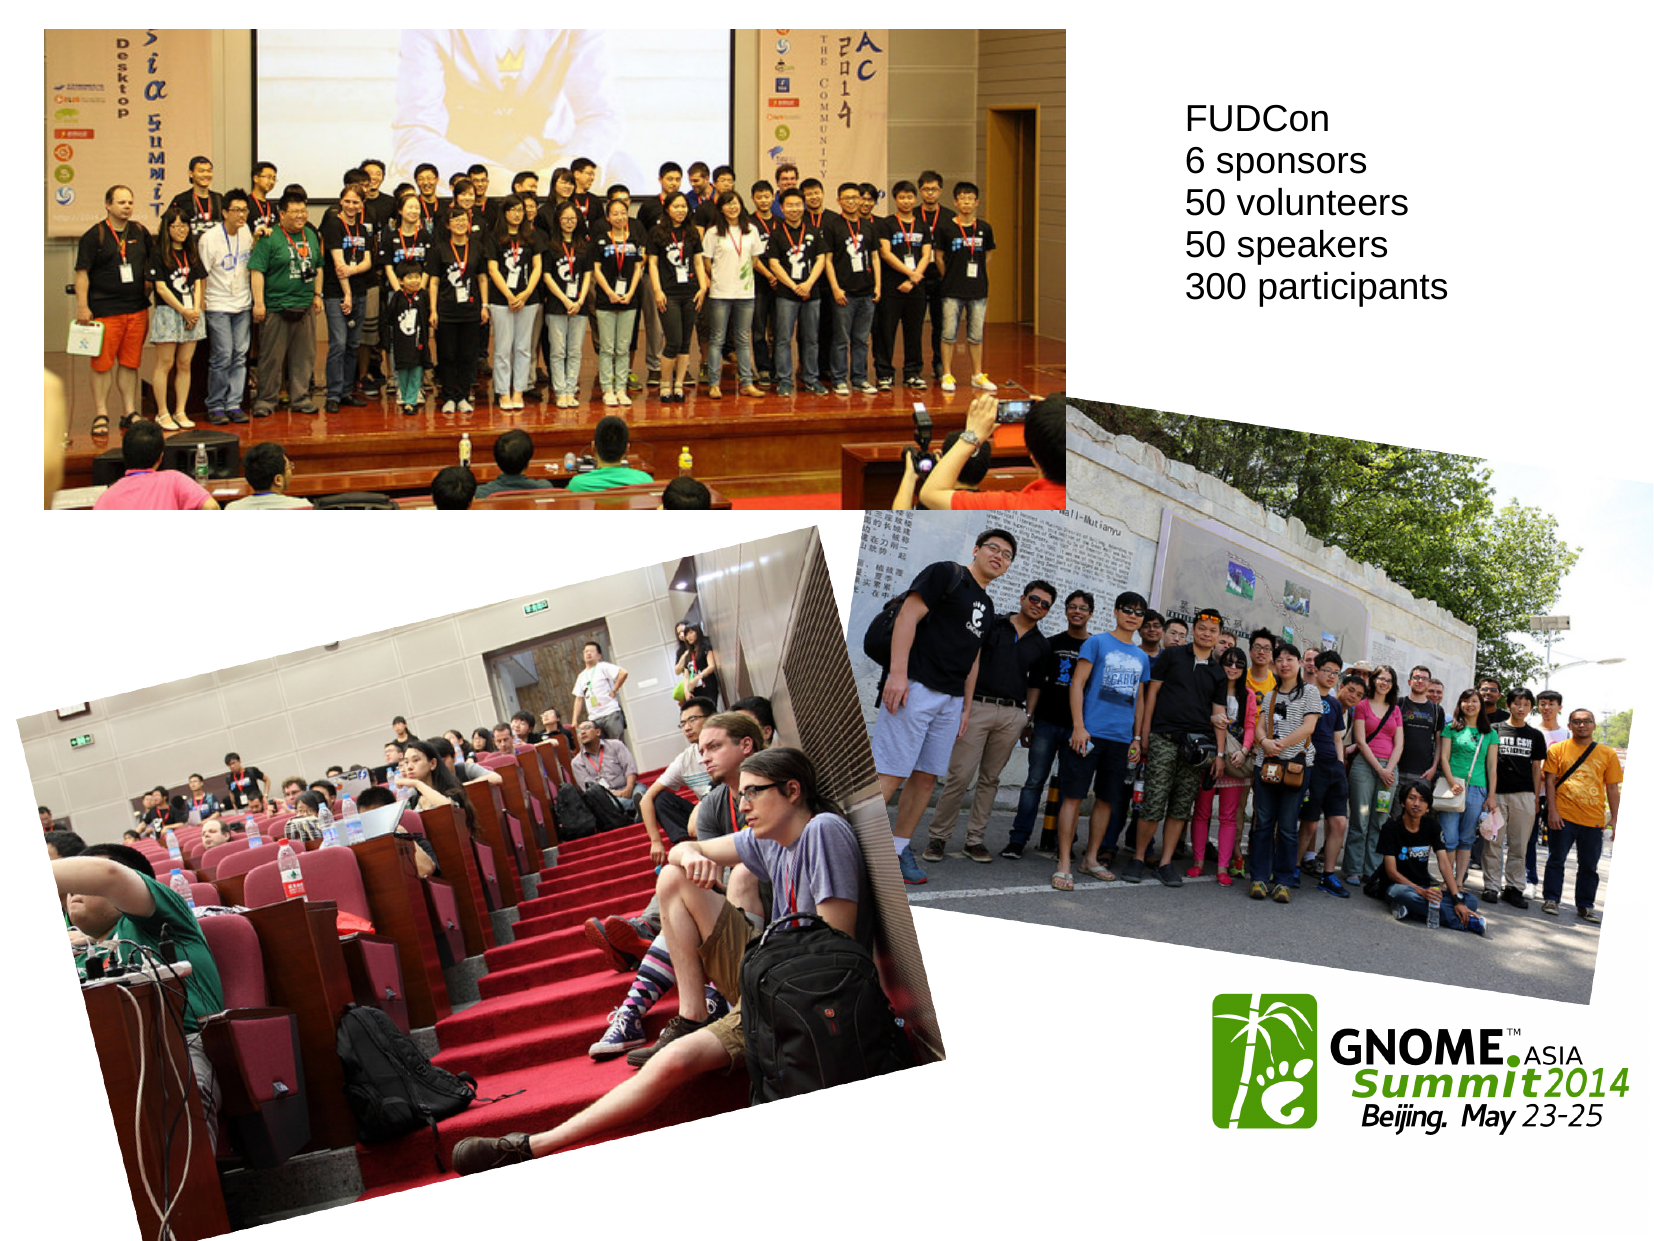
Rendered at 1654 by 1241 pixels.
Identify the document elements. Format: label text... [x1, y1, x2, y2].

text_box FUDCon 6 sponsors 50 volunteers 50 speakers 300 participants [1170, 90, 1516, 357]
picture [15, 29, 1654, 1241]
